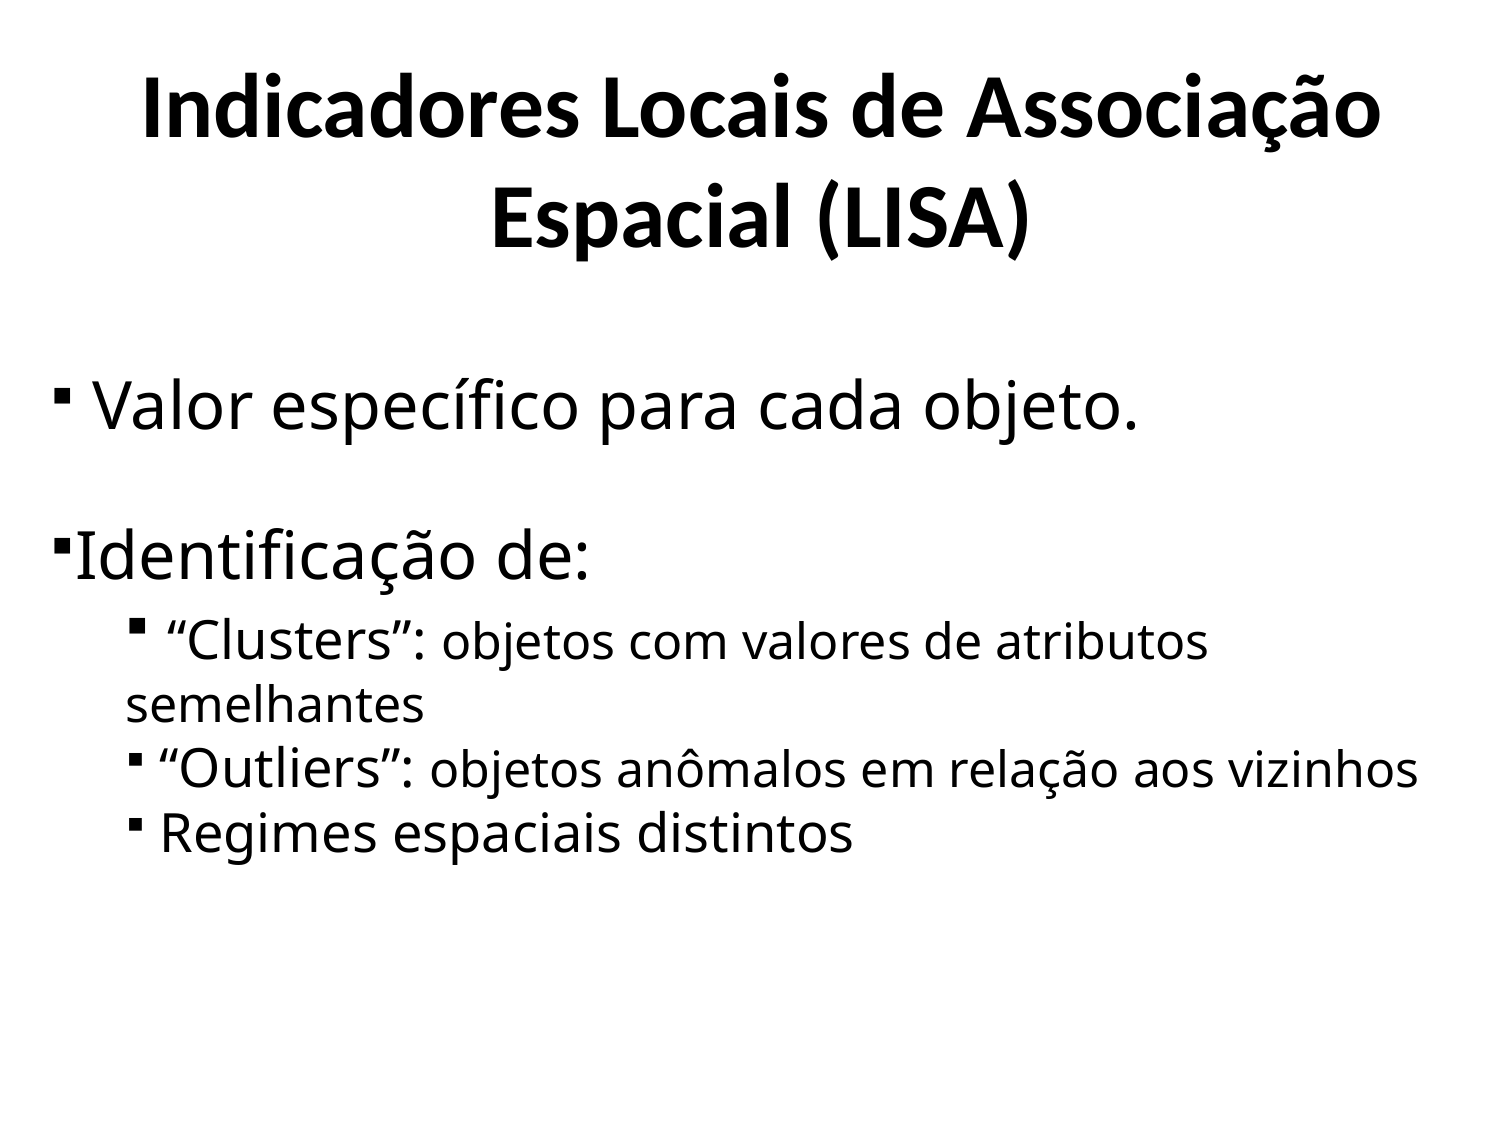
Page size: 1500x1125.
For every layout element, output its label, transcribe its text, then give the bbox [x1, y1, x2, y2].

text_box Valor específico para cada objeto. Identificação de: “Clusters”: objetos com valores de atributos semelhantes “Outliers”: objetos anômalos em relação aos vizinhos Regimes espaciais distintos [35, 355, 1500, 1125]
text_box Indicadores Locais de Associação Espacial (LISA) [12, 39, 1500, 274]
